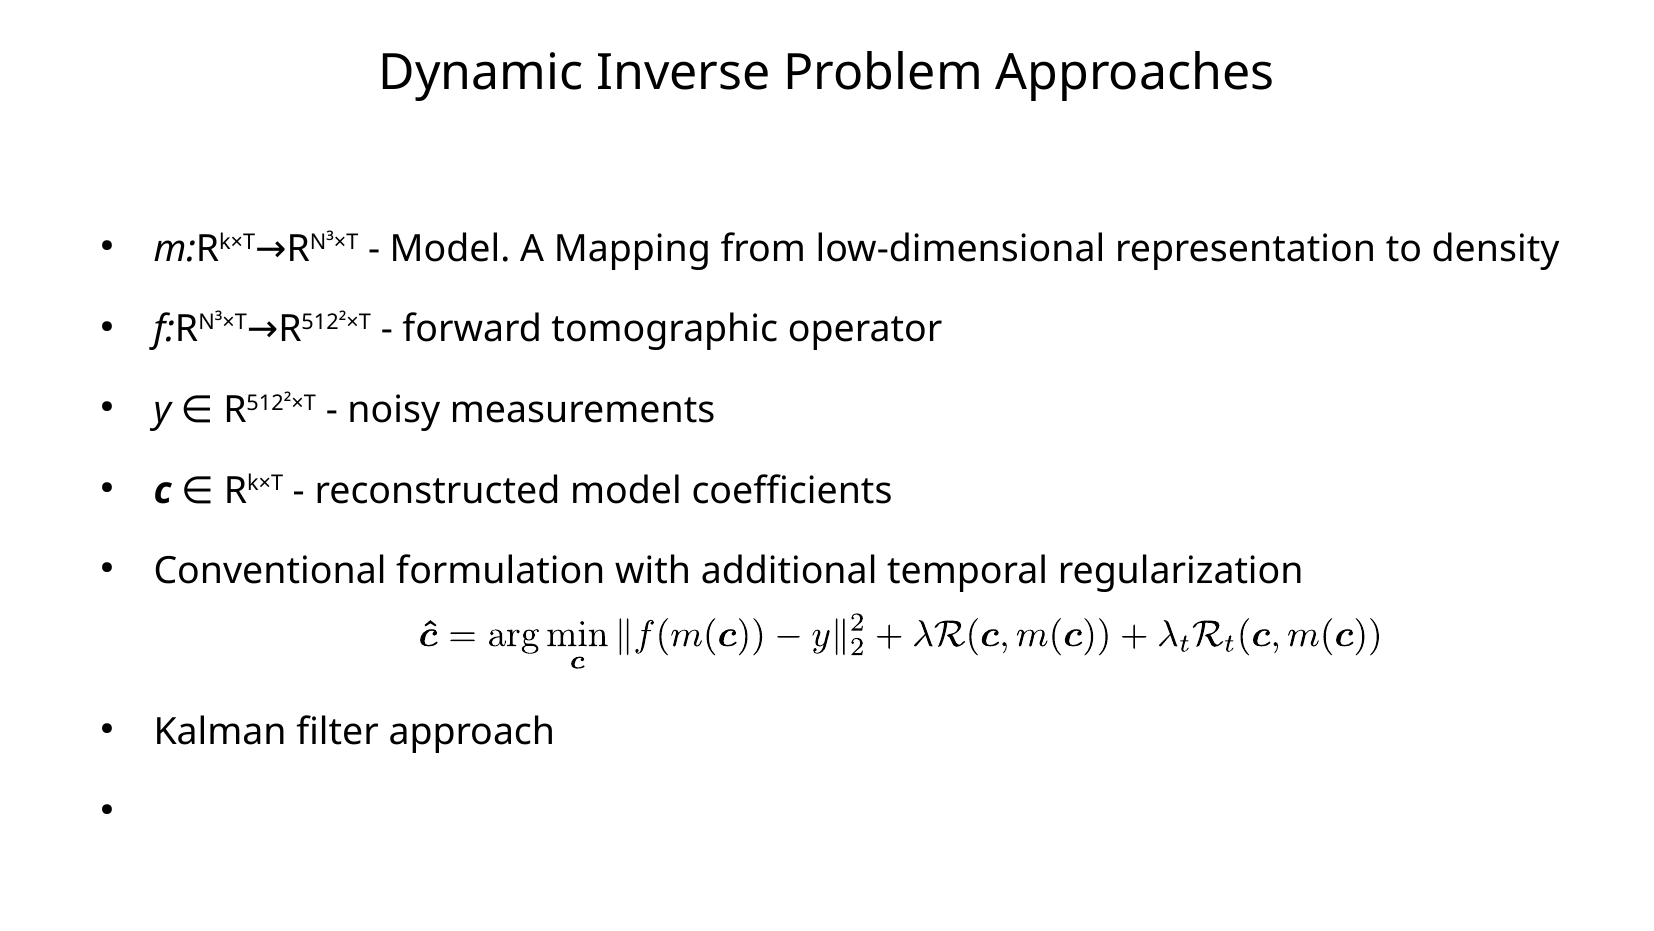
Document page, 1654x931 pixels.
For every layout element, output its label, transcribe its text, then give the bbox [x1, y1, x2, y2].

text_box [424, 620, 437, 627]
text_box [635, 619, 654, 654]
text_box [934, 620, 966, 647]
list m:Rk×T→RN³×T - Model. A Mapping from low-dimensional representation to density f:RN³×T→R512²×T - forward tomographic operator y ∈ R512²×T - noisy measurements c ∈ Rk×T - reconstructed model coefficients Conventional formulation with additional temporal regularization Kalman filter approach [82, 140, 1571, 871]
text_box [489, 629, 506, 647]
text_box [1323, 618, 1333, 656]
text_box [851, 637, 863, 656]
text_box [914, 620, 933, 647]
text_box [753, 618, 763, 656]
text_box [969, 618, 978, 656]
text_box [876, 624, 902, 650]
text_box [659, 618, 669, 656]
text_box [671, 629, 702, 647]
text_box [706, 618, 716, 656]
text_box [507, 629, 520, 647]
text_box [1084, 618, 1094, 656]
text_box [812, 629, 830, 654]
text_box [1099, 618, 1108, 656]
text_box [851, 613, 863, 631]
text_box [738, 618, 748, 656]
text_box [1355, 618, 1365, 656]
text_box [1253, 629, 1271, 647]
text_box [1016, 629, 1048, 647]
text_box [1064, 629, 1083, 647]
text_box [1370, 618, 1379, 656]
text_box [1288, 629, 1319, 647]
text_box [547, 629, 577, 647]
text_box [571, 656, 585, 669]
text_box [1179, 635, 1189, 652]
text_box [578, 629, 587, 647]
text_box [1240, 618, 1250, 656]
text_box [588, 629, 608, 647]
text_box [420, 629, 438, 647]
text_box [1273, 642, 1279, 654]
text_box [1121, 624, 1147, 650]
text_box [1158, 620, 1178, 647]
text_box [1052, 618, 1061, 656]
text_box [1336, 629, 1354, 647]
title Dynamic Inverse Problem Approaches [82, 18, 1571, 122]
text_box [1002, 642, 1007, 654]
text_box [981, 629, 1000, 647]
text_box [1192, 620, 1234, 652]
text_box [521, 629, 539, 654]
text_box [719, 629, 737, 647]
